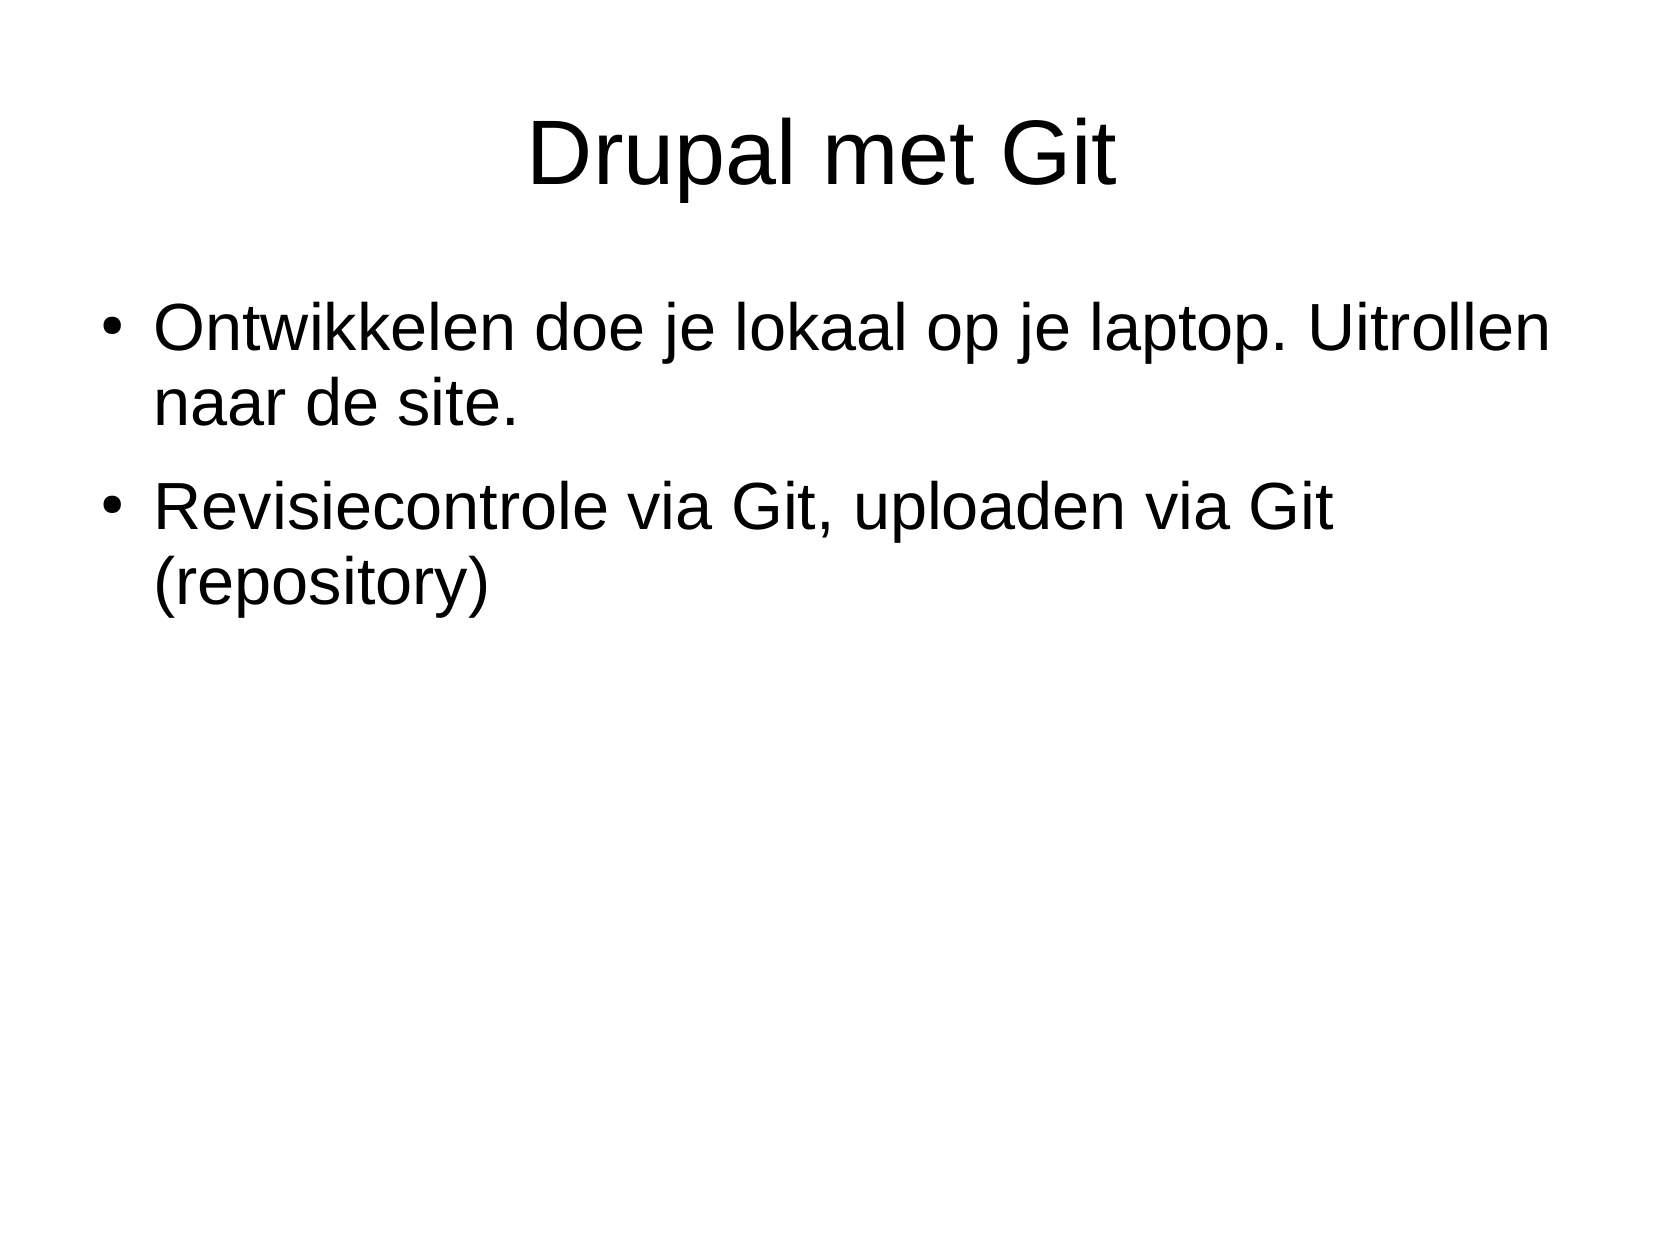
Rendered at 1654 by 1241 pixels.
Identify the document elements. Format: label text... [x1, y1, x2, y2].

title Drupal met Git [82, 49, 1571, 257]
list Ontwikkelen doe je lokaal op je laptop. Uitrollen naar de site. Revisiecontrole via Git, uploaden via Git (repository) [82, 290, 1571, 1010]
